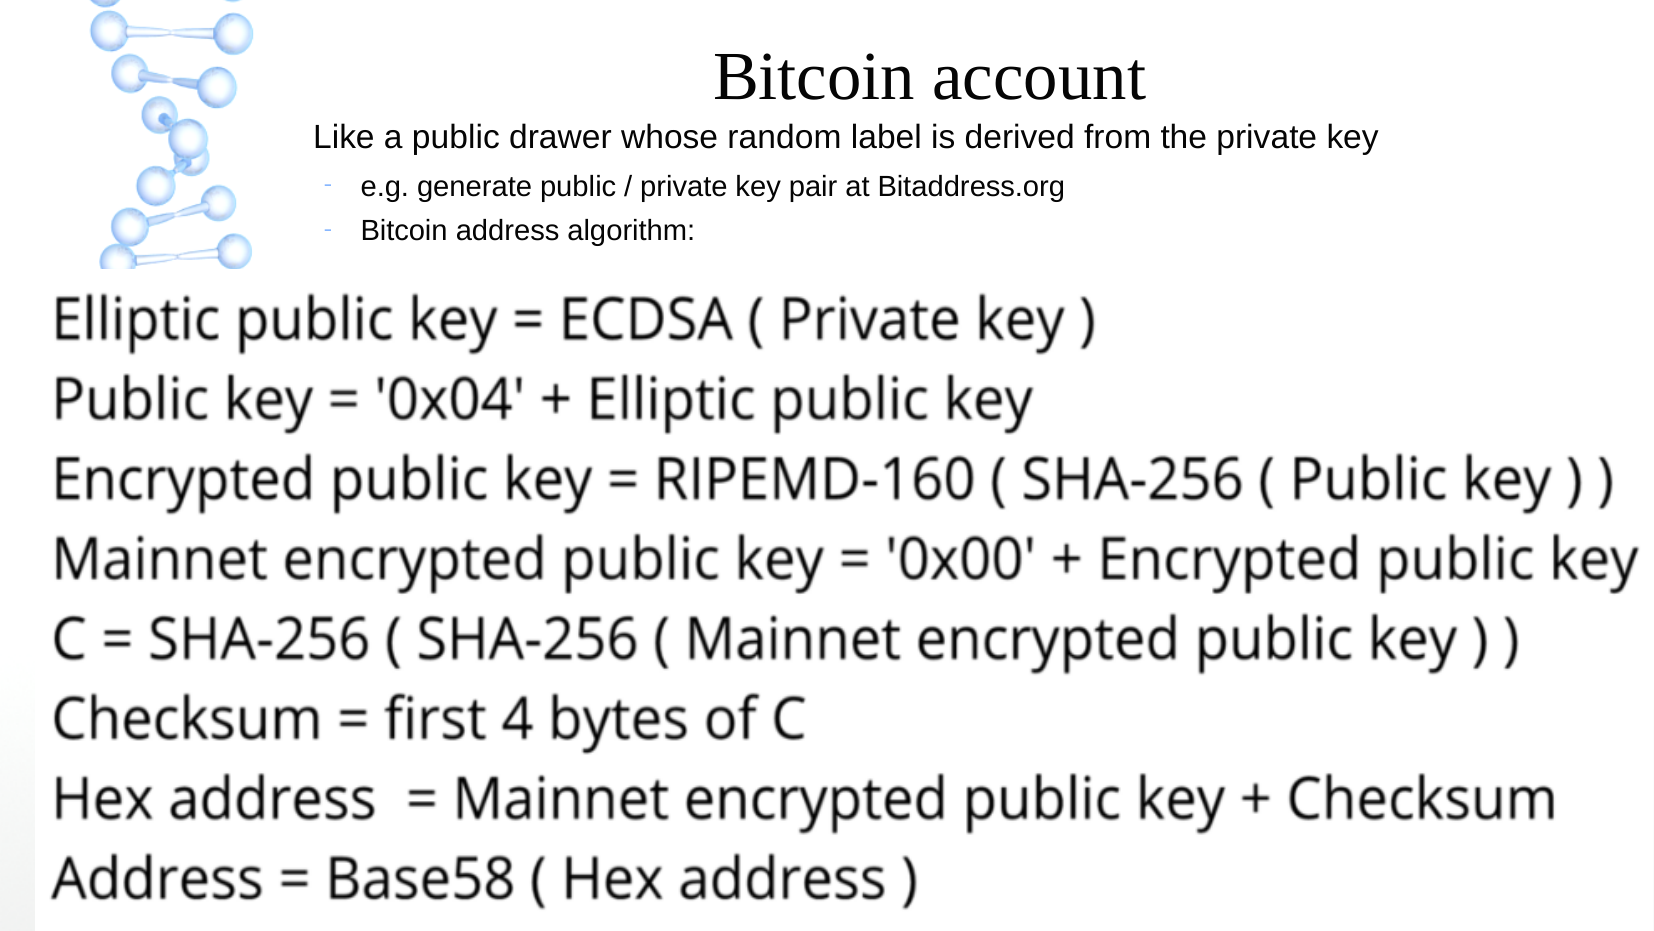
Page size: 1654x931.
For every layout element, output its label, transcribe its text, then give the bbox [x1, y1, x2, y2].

title Bitcoin account [265, 35, 1595, 118]
list Like a public drawer whose random label is derived from the private key e.g. generate public / private key pair at Bitaddress.org Bitcoin address algorithm: [265, 118, 1619, 249]
picture [0, 0, 1654, 931]
